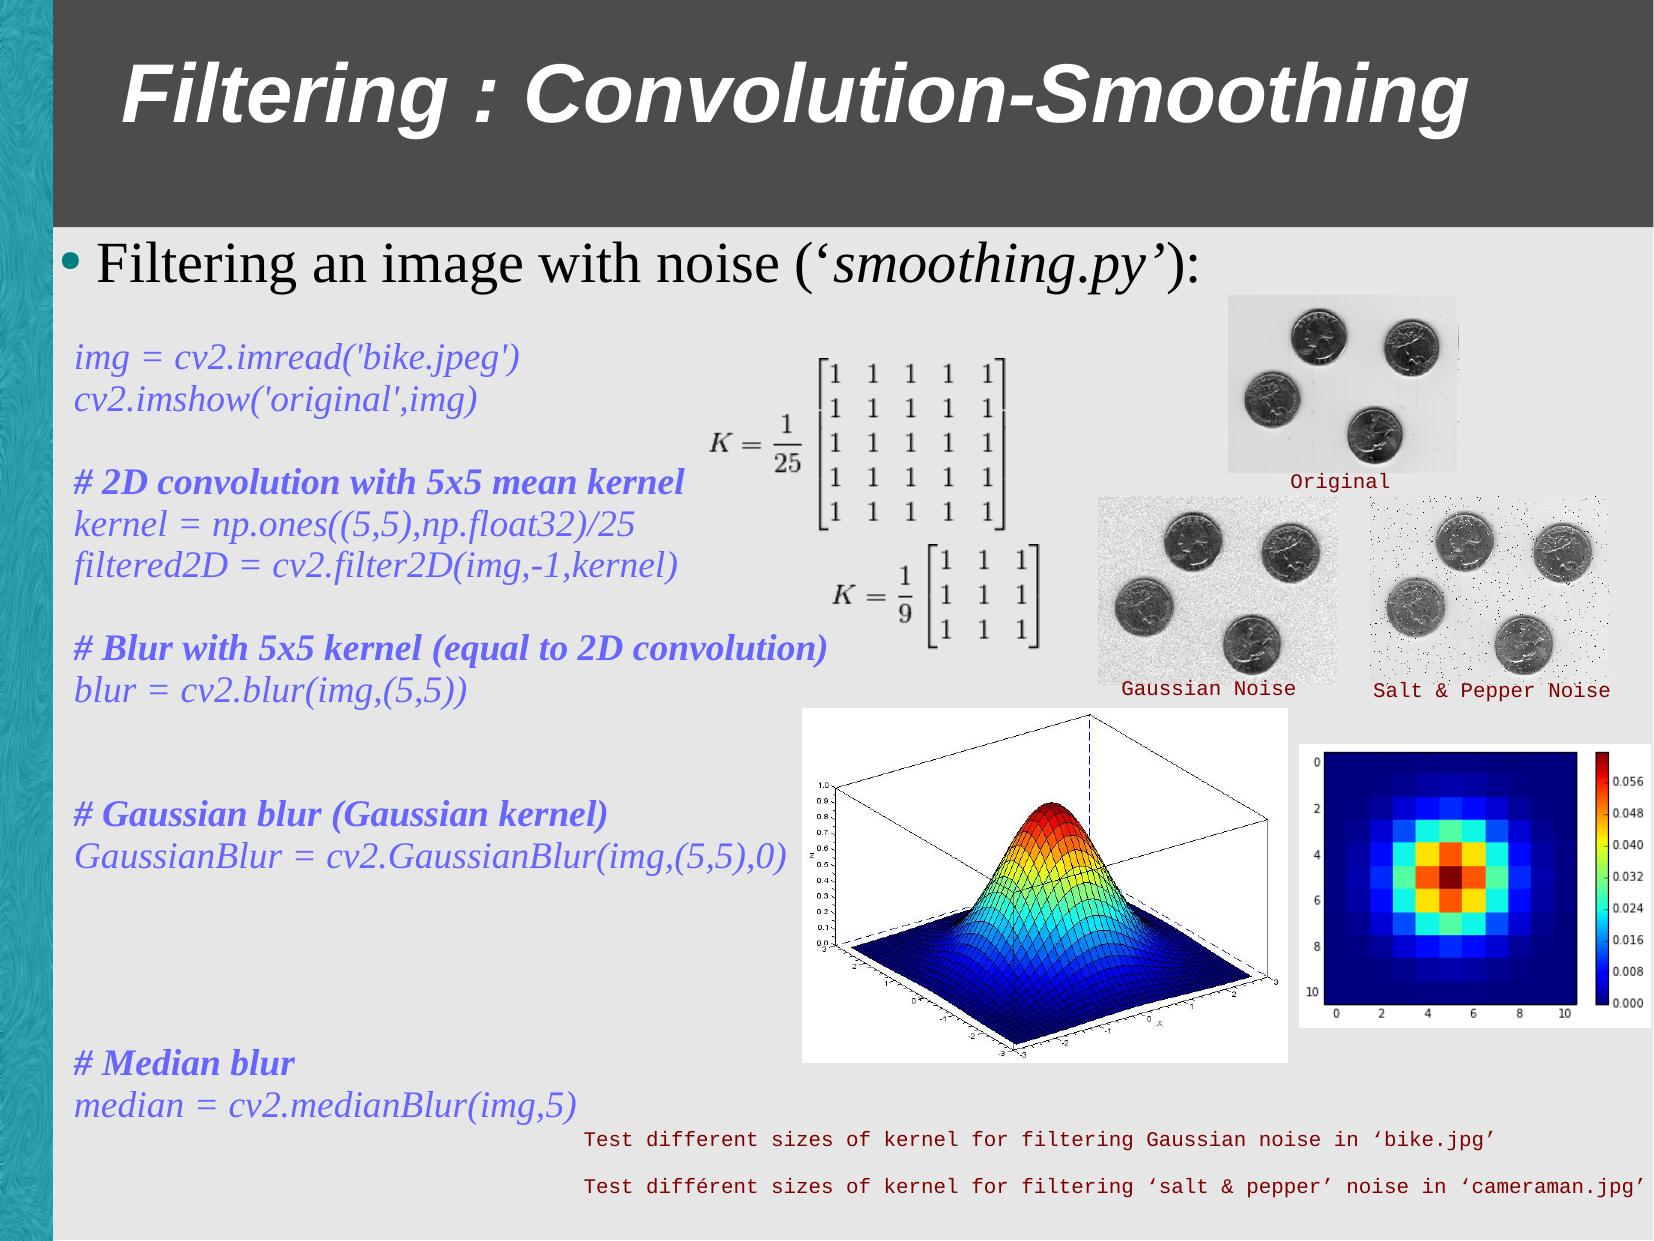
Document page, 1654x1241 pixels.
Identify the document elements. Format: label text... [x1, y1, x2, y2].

picture [1228, 295, 1459, 473]
text_box Salt & Pepper Noise [1358, 673, 1630, 712]
title Filtering : Convolution-Smoothing [121, 46, 1565, 141]
picture [1370, 496, 1609, 673]
text_box Original [1275, 463, 1406, 526]
picture [0, 0, 53, 1241]
picture [1098, 496, 1338, 685]
picture [1299, 744, 1651, 1028]
picture [708, 358, 1006, 532]
picture [831, 544, 1040, 650]
list Filtering an image with noise (‘smoothing.py’): img = cv2.imread('bike.jpeg') cv2.imshow('original',img) # 2D convolution with 5x5 mean kernel kernel = np.ones((5,5),np.float32)/25 filtered2D = cv2.filter2D(img,-1,kernel) # Blur with 5x5 kernel (equal to 2D convolution) blur = cv2.blur(img,(5,5)) # Gaussian blur (Gaussian kernel) GaussianBlur = cv2.GaussianBlur(img,(5,5),0) # Median blur median = cv2.medianBlur(img,5) [59, 230, 1654, 1241]
picture [802, 708, 1288, 1063]
text_box Test different sizes of kernel for filtering Gaussian noise in ‘bike.jpg’ Test différent sizes of kernel for filtering ‘salt & pepper’ noise in ‘cameraman.jpg’ [568, 1122, 1654, 1241]
text_box Gaussian Noise [1106, 670, 1312, 709]
